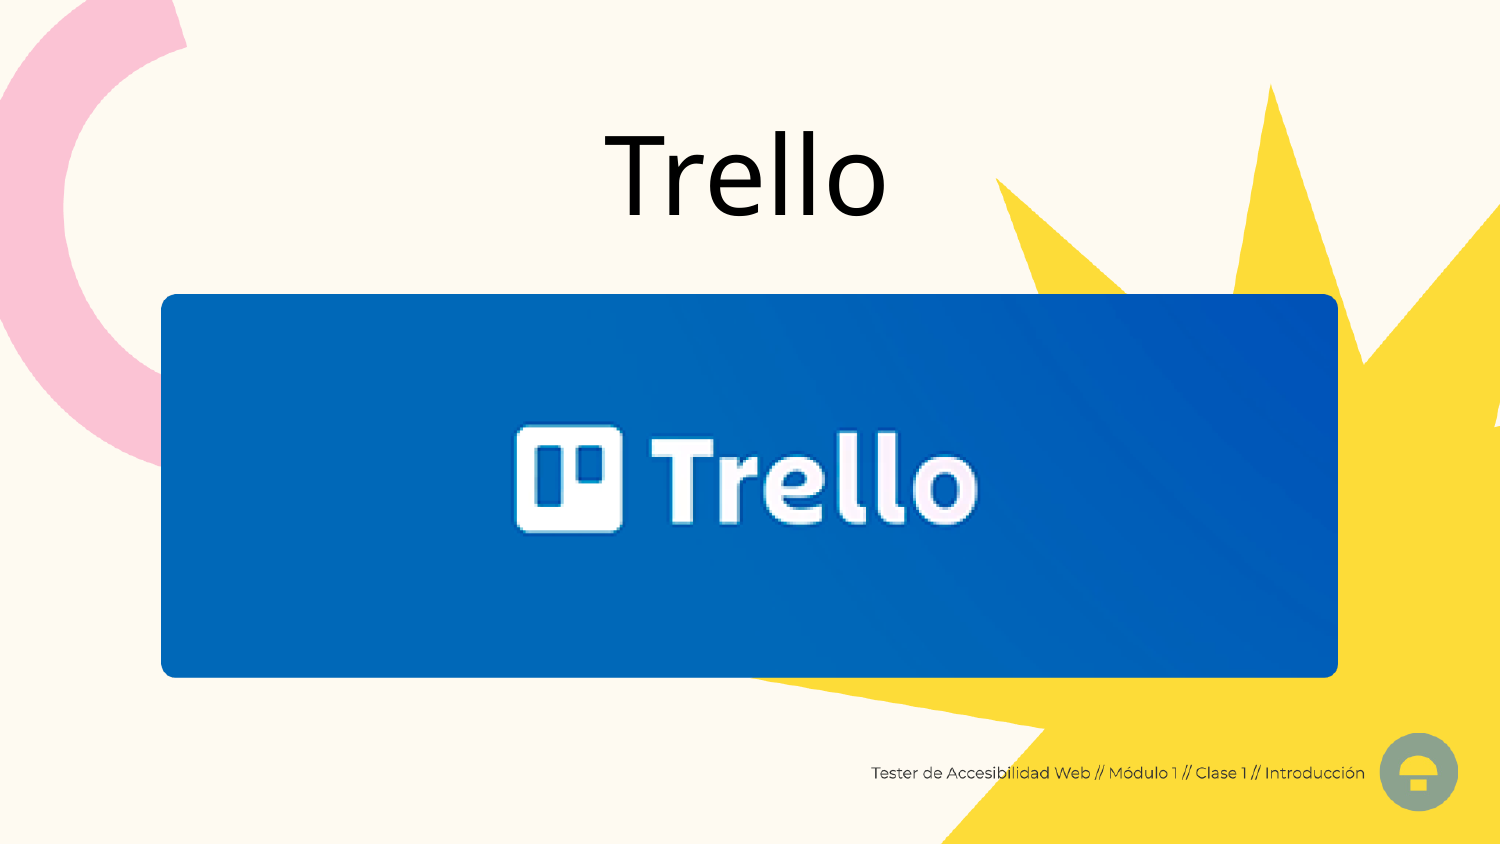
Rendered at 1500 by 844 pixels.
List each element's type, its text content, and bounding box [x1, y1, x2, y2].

picture [0, 0, 1500, 844]
text_box Trello [34, 89, 1461, 253]
